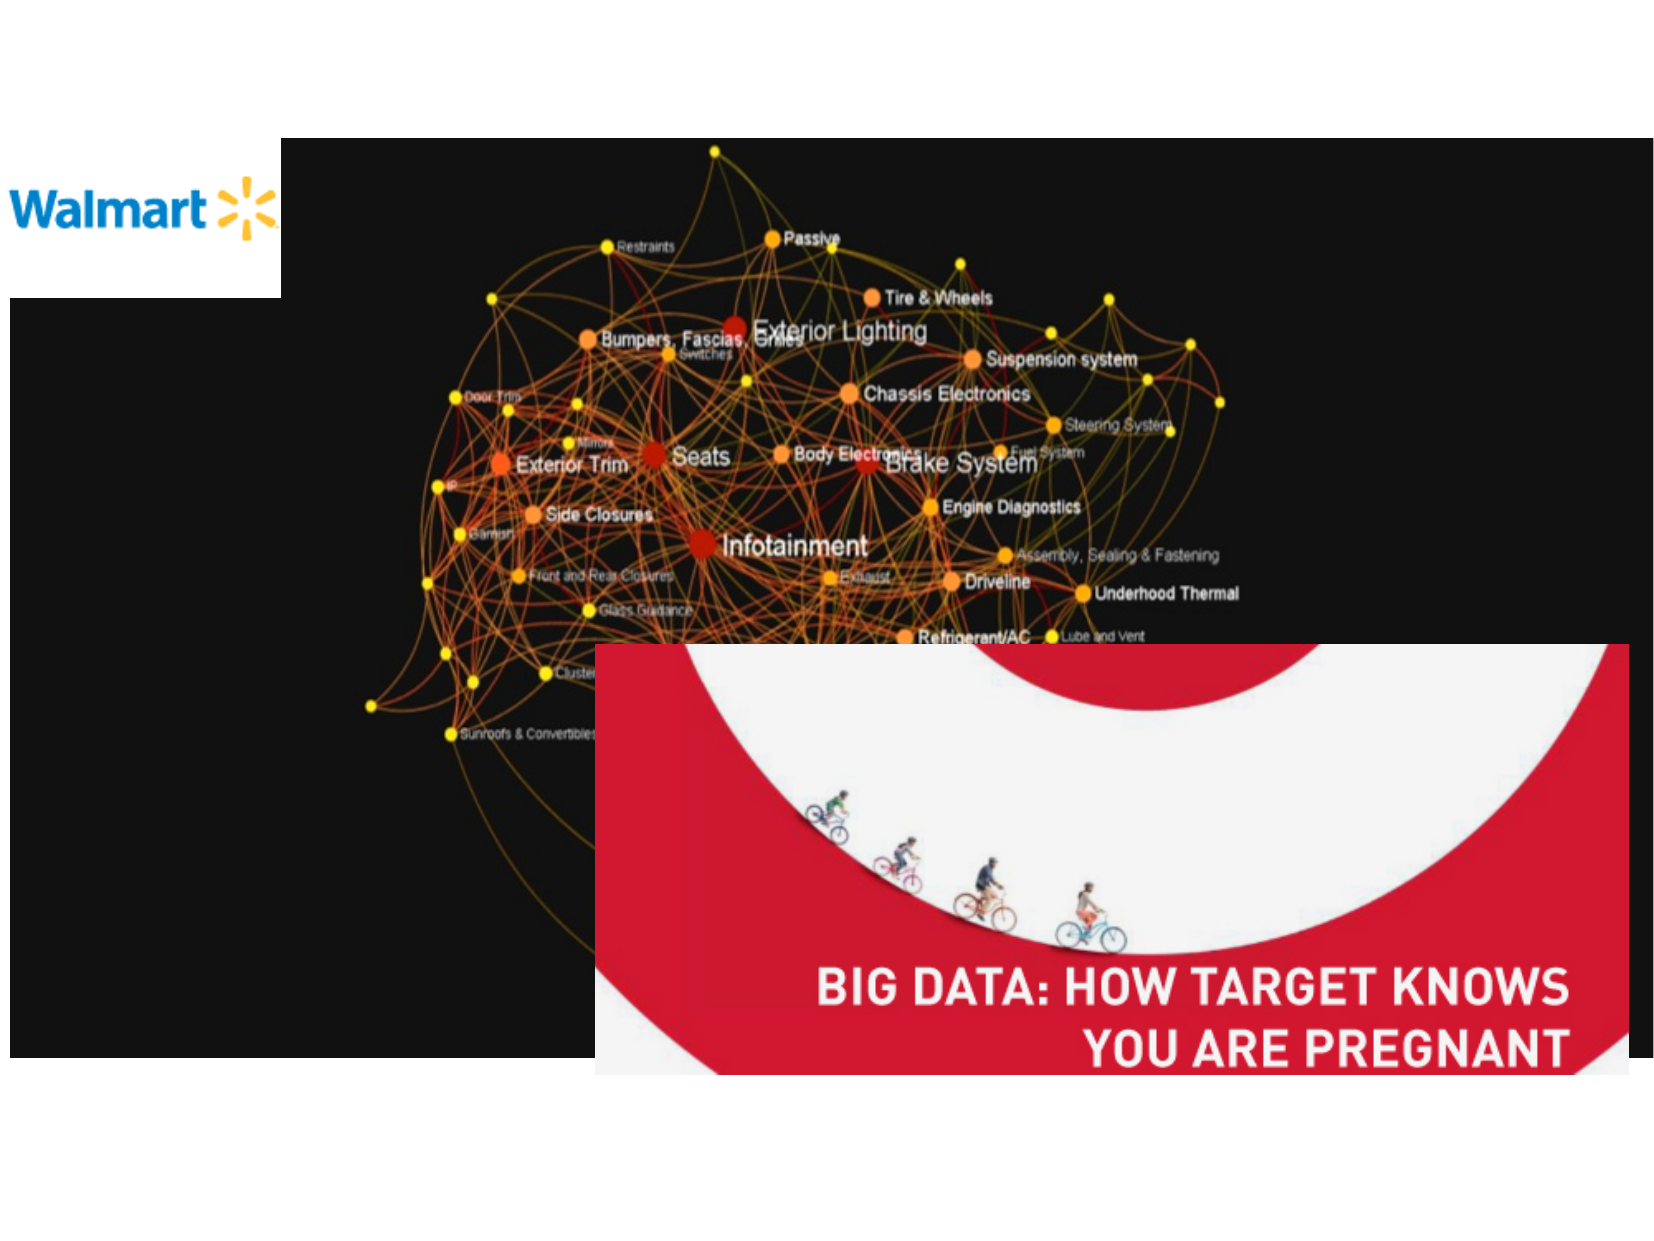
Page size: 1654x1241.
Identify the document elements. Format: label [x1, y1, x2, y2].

picture [5, 125, 1654, 1075]
